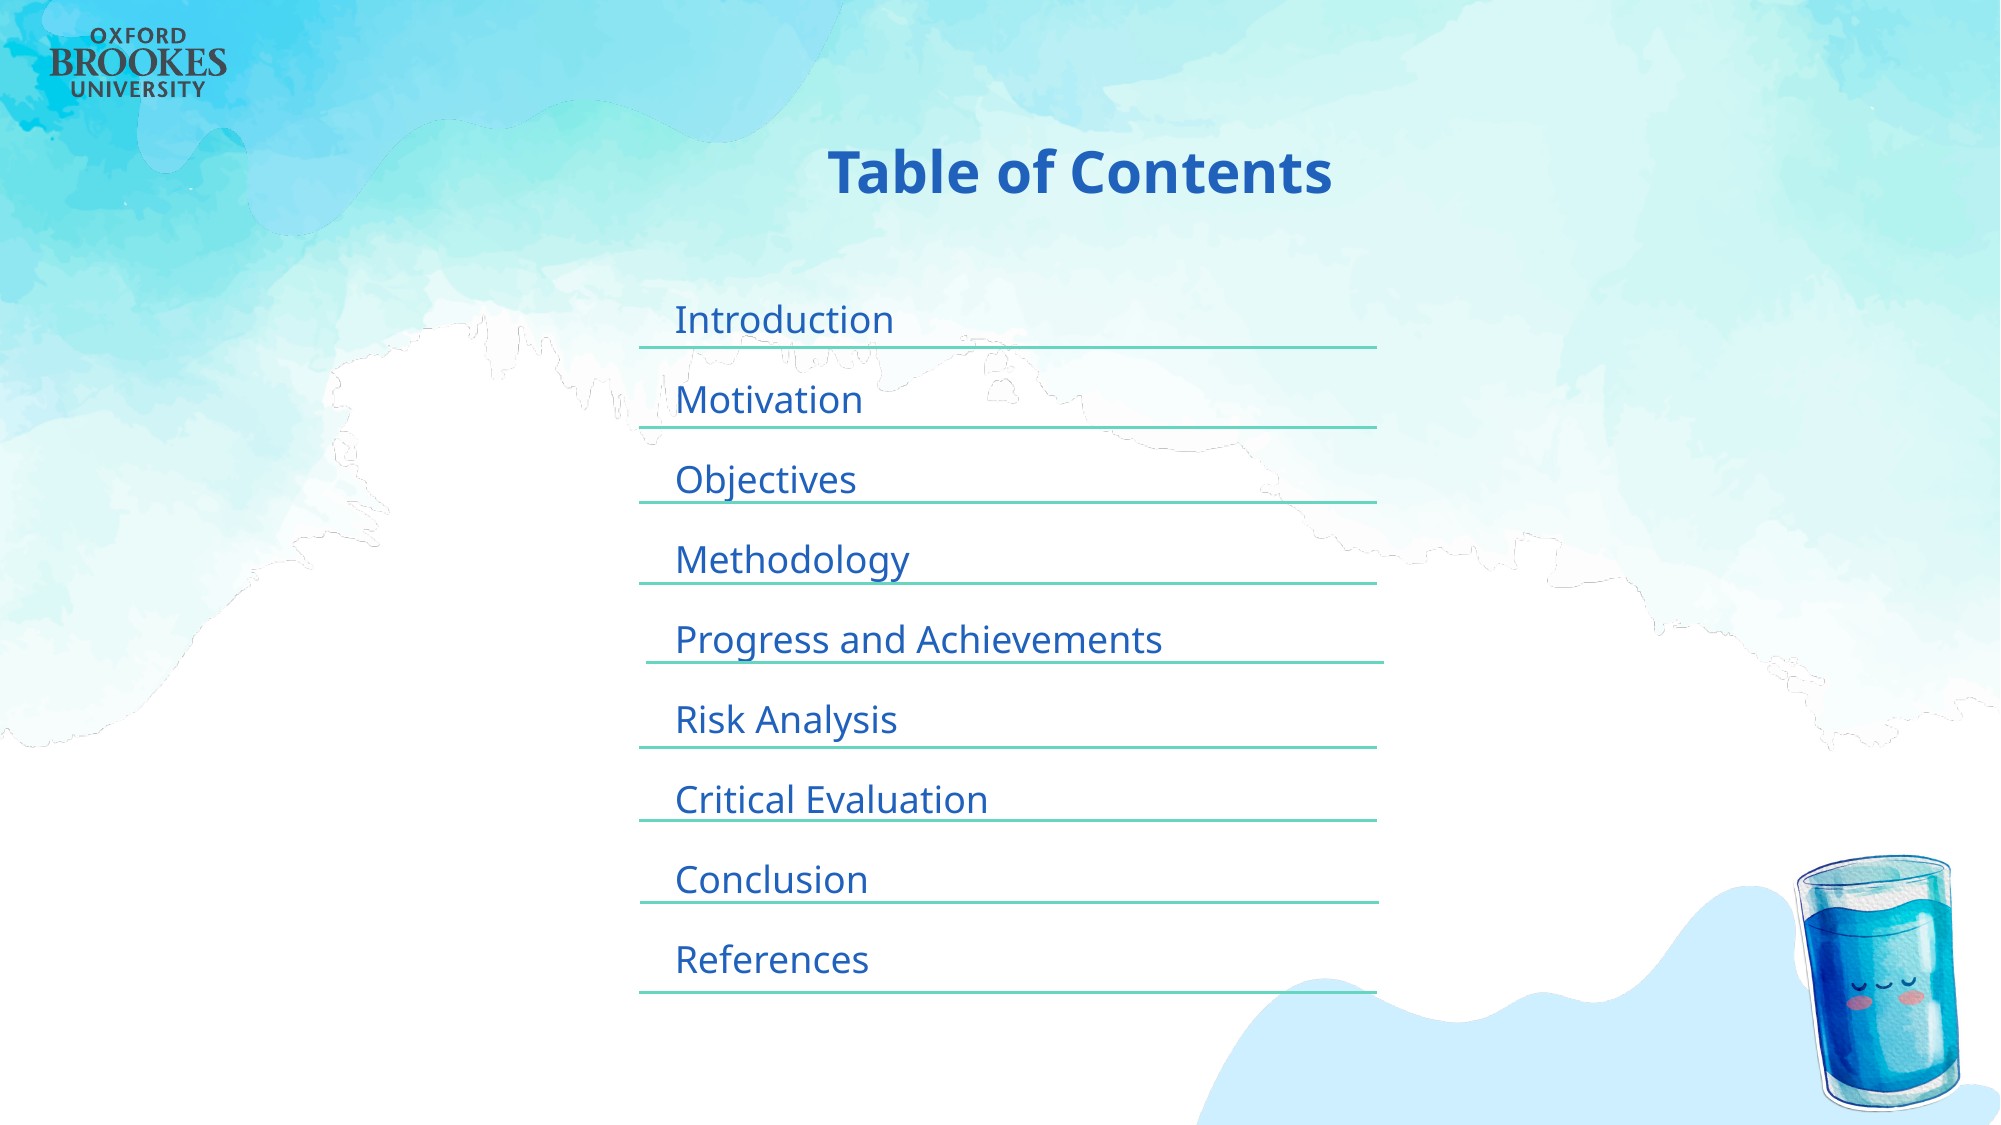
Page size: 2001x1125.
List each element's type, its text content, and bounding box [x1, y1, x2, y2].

text_box Introduction Motivation Objectives Methodology Progress and Achievements Risk Analysis Critical Evaluation Conclusion References [659, 349, 1295, 426]
picture [41, 0, 879, 236]
text_box Introduction Motivation Objectives Methodology Progress and Achievements Risk Analysis Critical Evaluation Conclusion References [659, 585, 1295, 661]
text_box Introduction Motivation Objectives Methodology Progress and Achievements Risk Analysis Critical Evaluation Conclusion References [659, 265, 1295, 346]
text_box Introduction Motivation Objectives Methodology Progress and Achievements Risk Analysis Critical Evaluation Conclusion References [659, 429, 1295, 501]
text_box Introduction Motivation Objectives Methodology Progress and Achievements Risk Analysis Critical Evaluation Conclusion References [659, 749, 1295, 819]
text_box Introduction Motivation Objectives Methodology Progress and Achievements Risk Analysis Critical Evaluation Conclusion References [659, 822, 1295, 901]
picture [1162, 845, 2000, 1125]
text_box Table of Contents [879, 127, 1388, 214]
text_box Introduction Motivation Objectives Methodology Progress and Achievements Risk Analysis Critical Evaluation Conclusion References [659, 664, 1295, 746]
text_box Introduction Motivation Objectives Methodology Progress and Achievements Risk Analysis Critical Evaluation Conclusion References [659, 904, 1295, 987]
text_box Introduction Motivation Objectives Methodology Progress and Achievements Risk Analysis Critical Evaluation Conclusion References [659, 504, 1295, 582]
